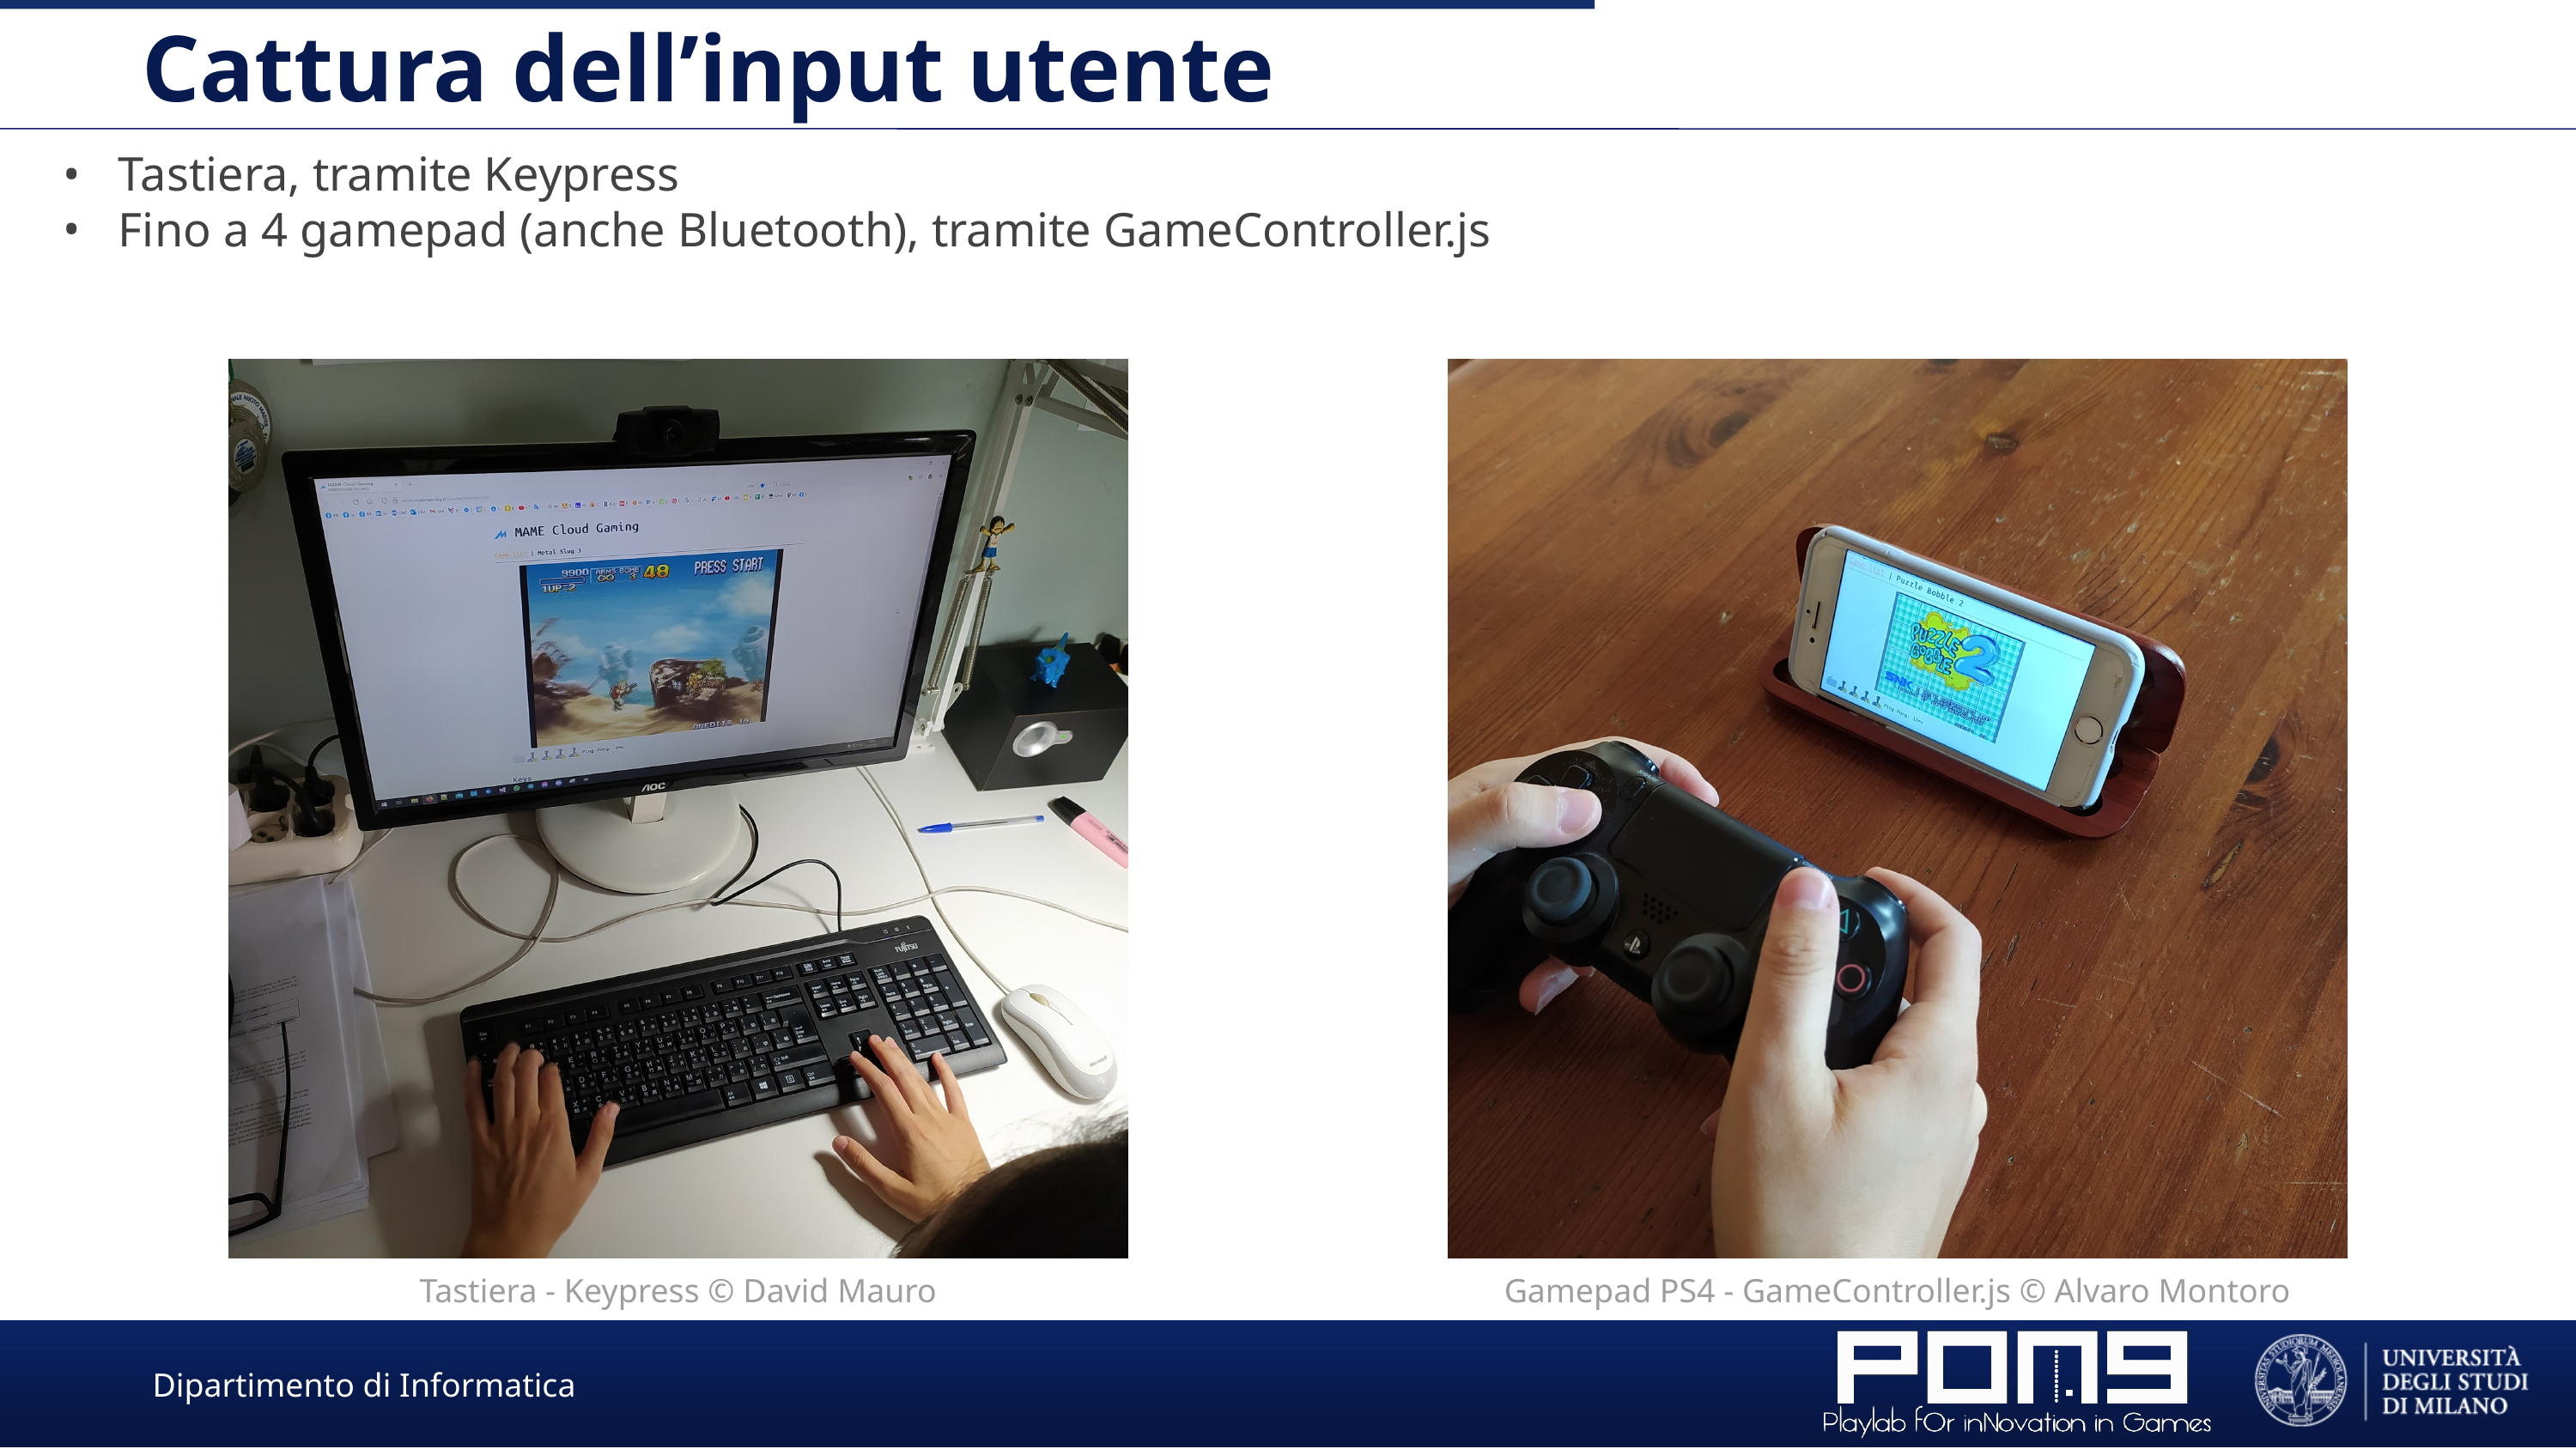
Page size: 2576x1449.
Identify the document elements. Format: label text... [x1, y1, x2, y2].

text_box Gamepad PS4 - GameController.js © Alvaro Montoro [1448, 1258, 2348, 1323]
picture [0, 1320, 2576, 1447]
text_box [0, 0, 1595, 9]
title Cattura dell’input utente [118, 0, 2308, 124]
picture [228, 359, 1128, 1258]
text_box Tastiera - Keypress © David Mauro [228, 1258, 1128, 1323]
list Tastiera, tramite Keypress Fino a 4 gamepad (anche Bluetooth), tramite GameController.js [30, 132, 1826, 310]
picture [1448, 359, 2348, 1258]
text_box Dipartimento di Informatica [129, 1336, 1245, 1433]
